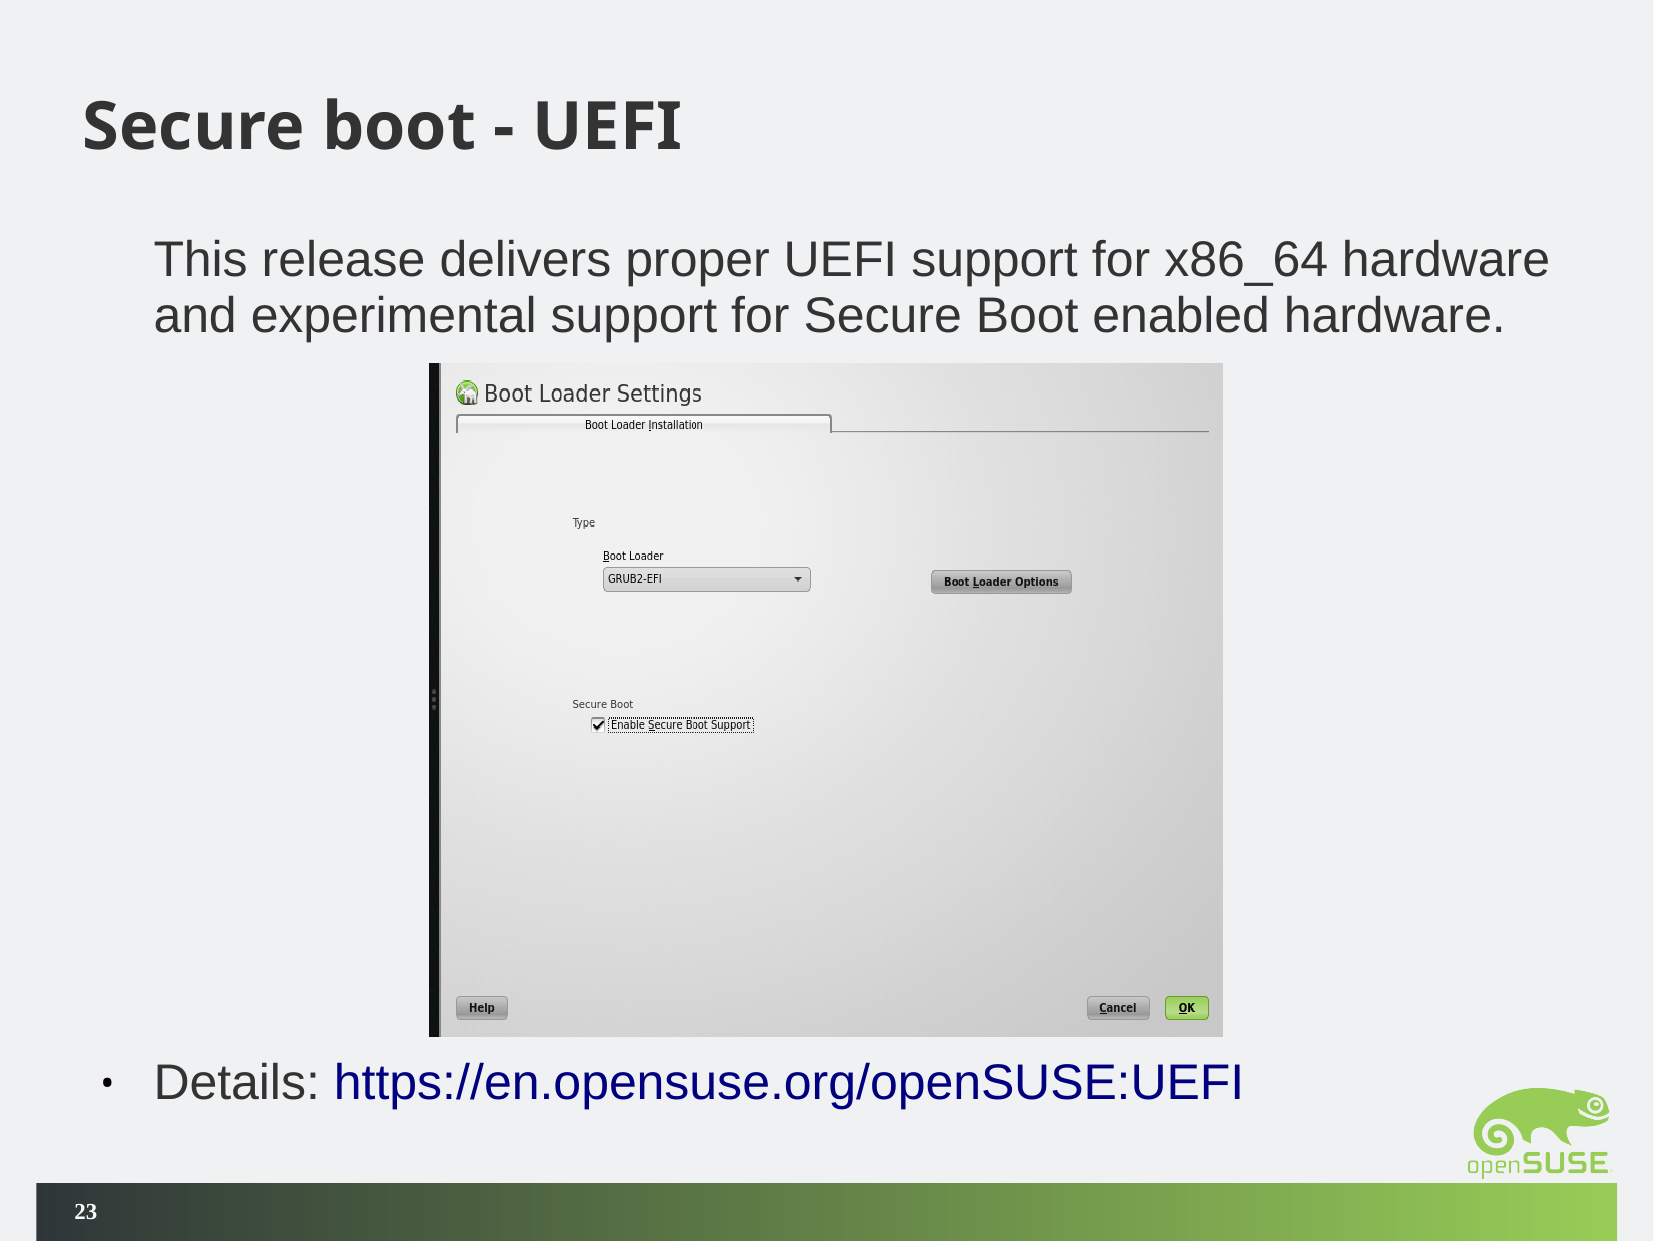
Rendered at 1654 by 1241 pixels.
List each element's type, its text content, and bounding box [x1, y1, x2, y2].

list This release delivers proper UEFI support for x86_64 hardware and experimental support for Secure Boot enabled hardware. Details: https://en.opensuse.org/openSUSE:UEFI [82, 231, 1571, 1126]
picture [0, 0, 1654, 1241]
title Secure boot - UEFI [82, 49, 1571, 198]
